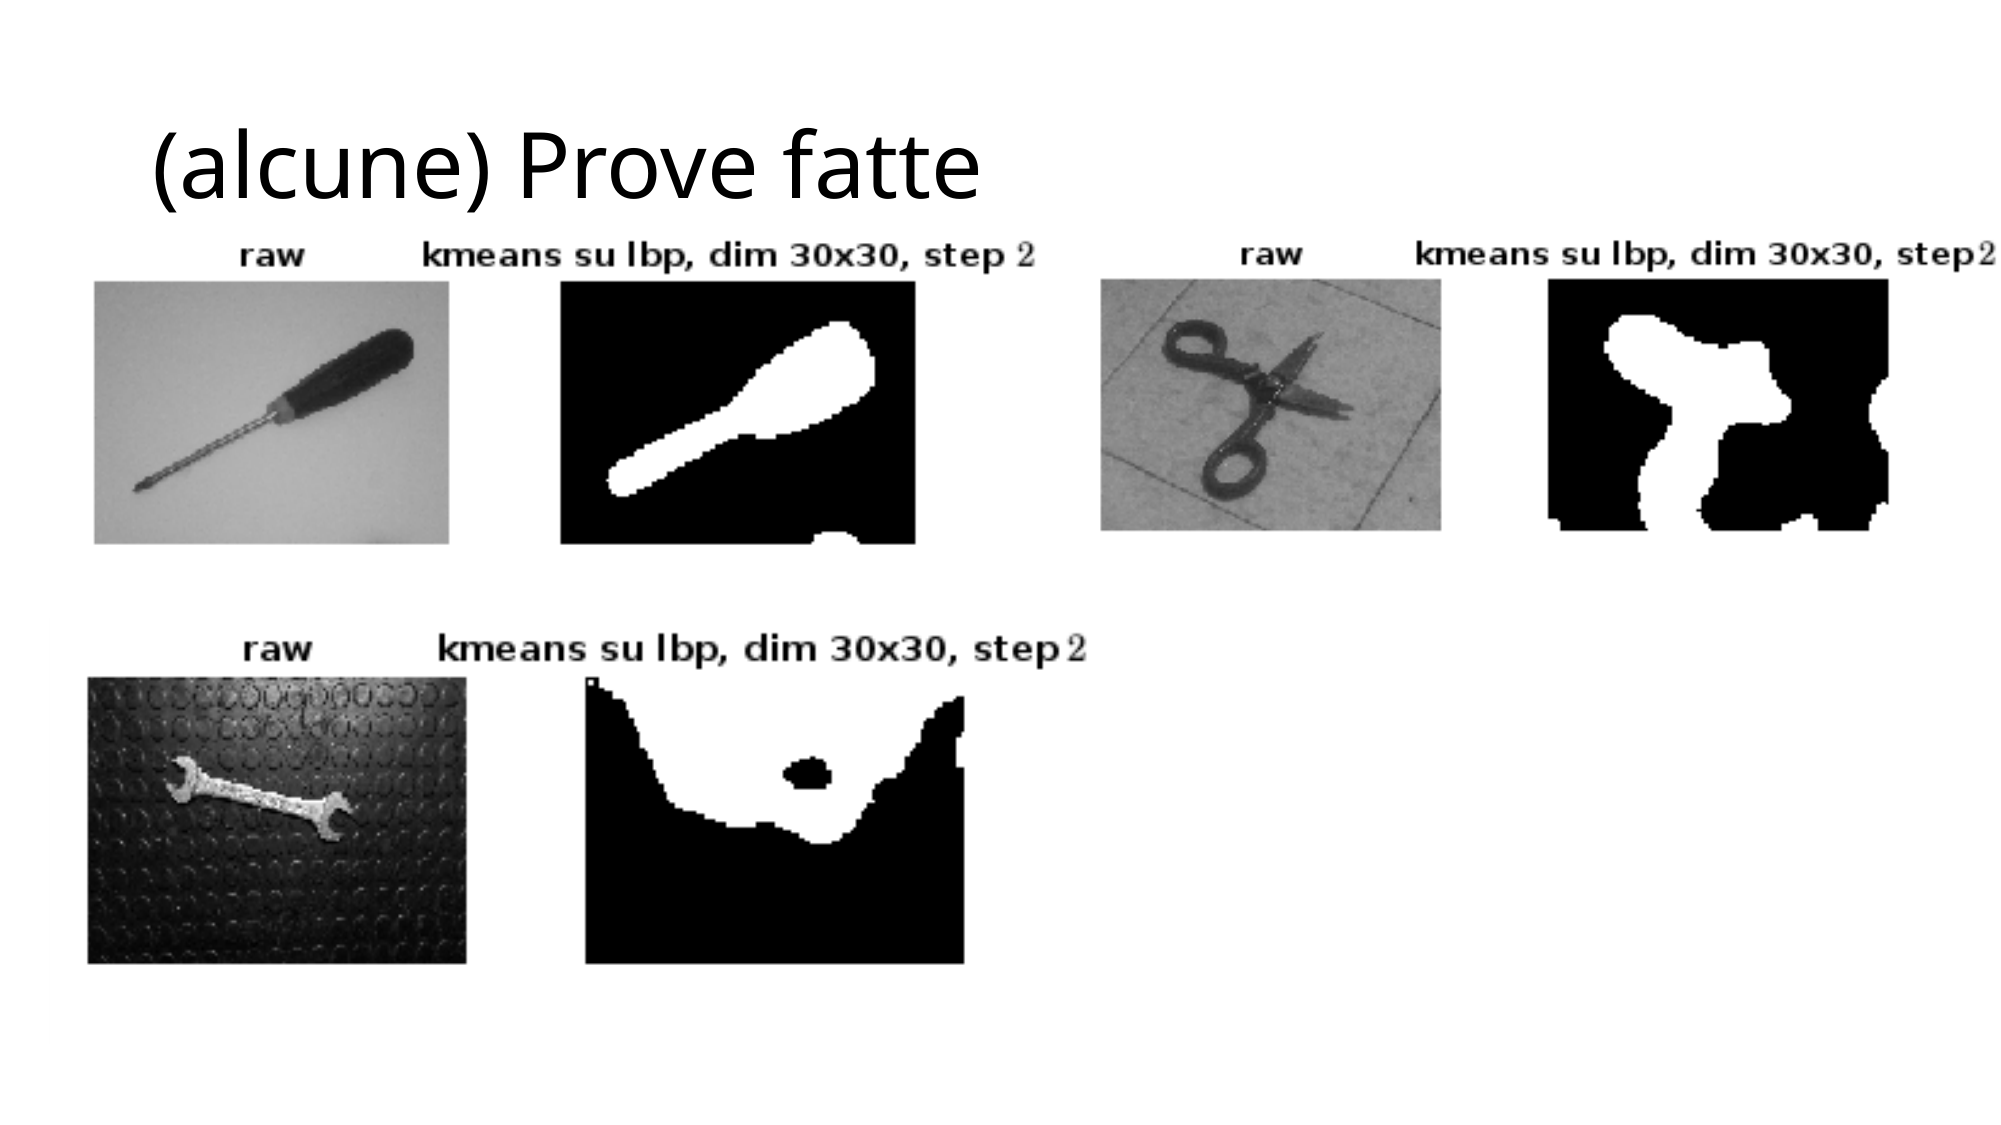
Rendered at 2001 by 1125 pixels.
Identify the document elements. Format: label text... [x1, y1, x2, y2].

picture [48, 618, 1103, 1044]
title (alcune) Prove fatte [137, 59, 1863, 278]
picture [57, 227, 1053, 580]
picture [1065, 227, 2000, 565]
